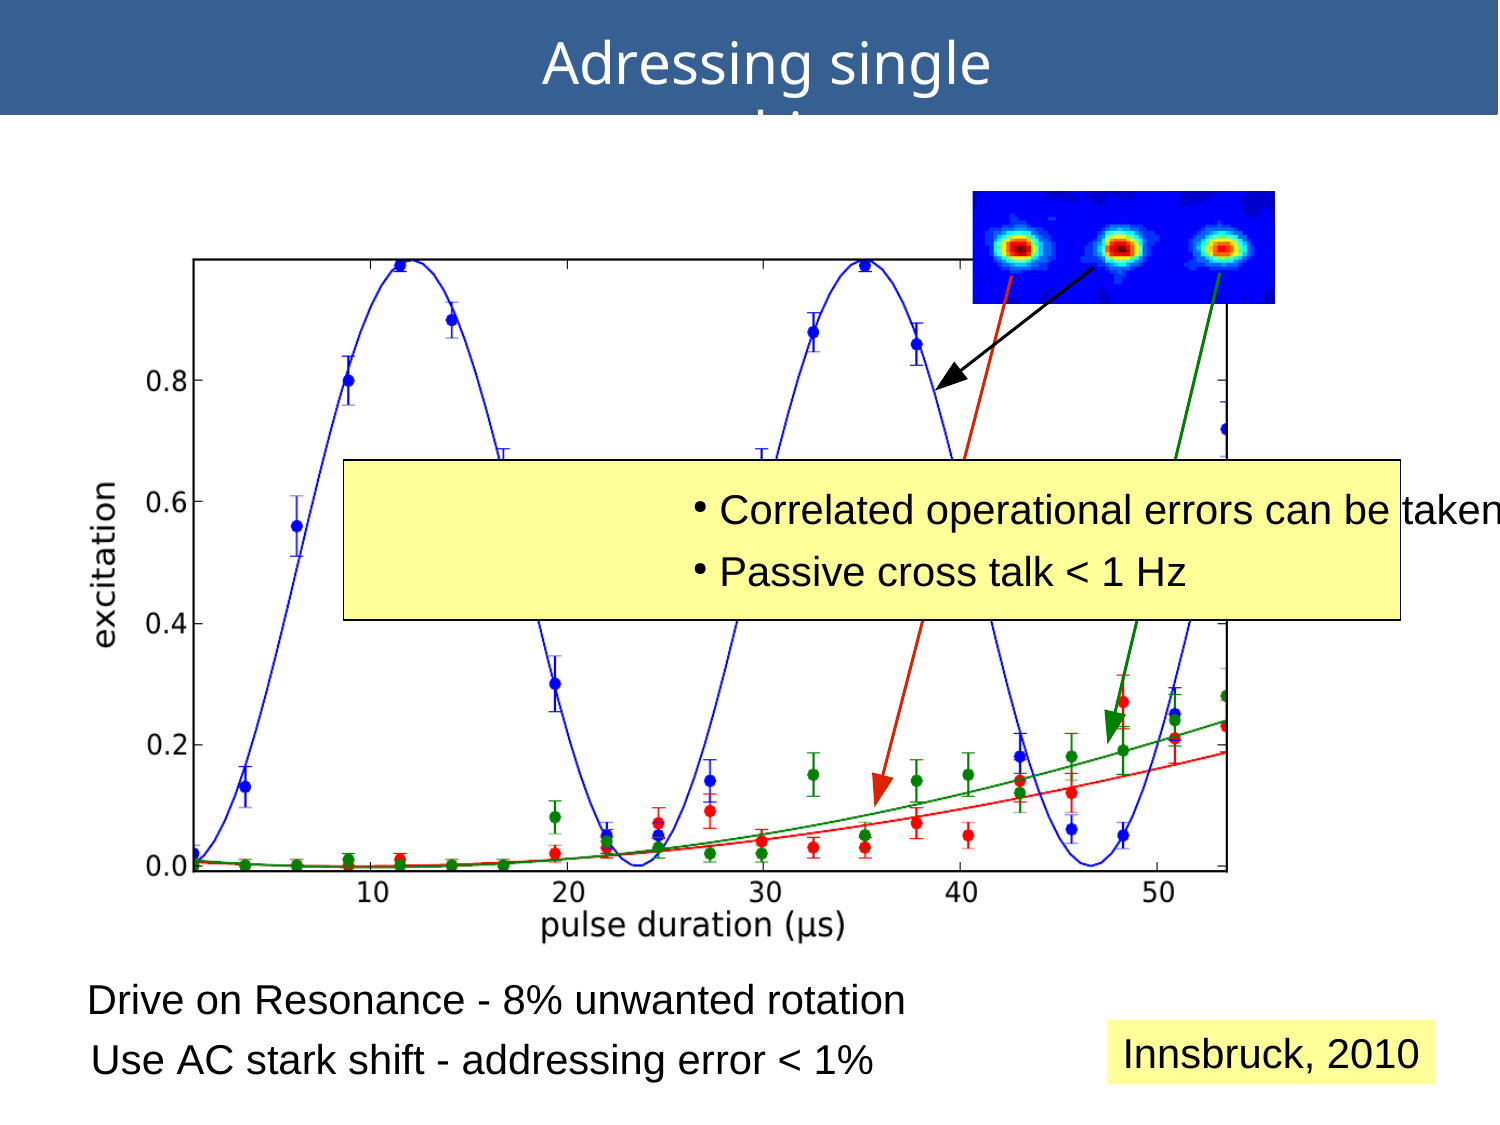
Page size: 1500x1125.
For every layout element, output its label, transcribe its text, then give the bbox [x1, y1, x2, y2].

text_box Correlated operational errors can be taken care of Passive cross talk < 1 Hz [678, 462, 1062, 528]
text_box [343, 459, 1401, 620]
text_box Use AC stark shift - addressing error < 1% [90, 1037, 1082, 1085]
text_box Innsbruck, 2010 [1107, 1019, 1435, 1085]
text_box Adressing single qubits [456, 18, 1078, 104]
picture [27, 183, 1360, 949]
text_box Drive on Resonance - 8% unwanted rotation [86, 977, 1123, 1025]
